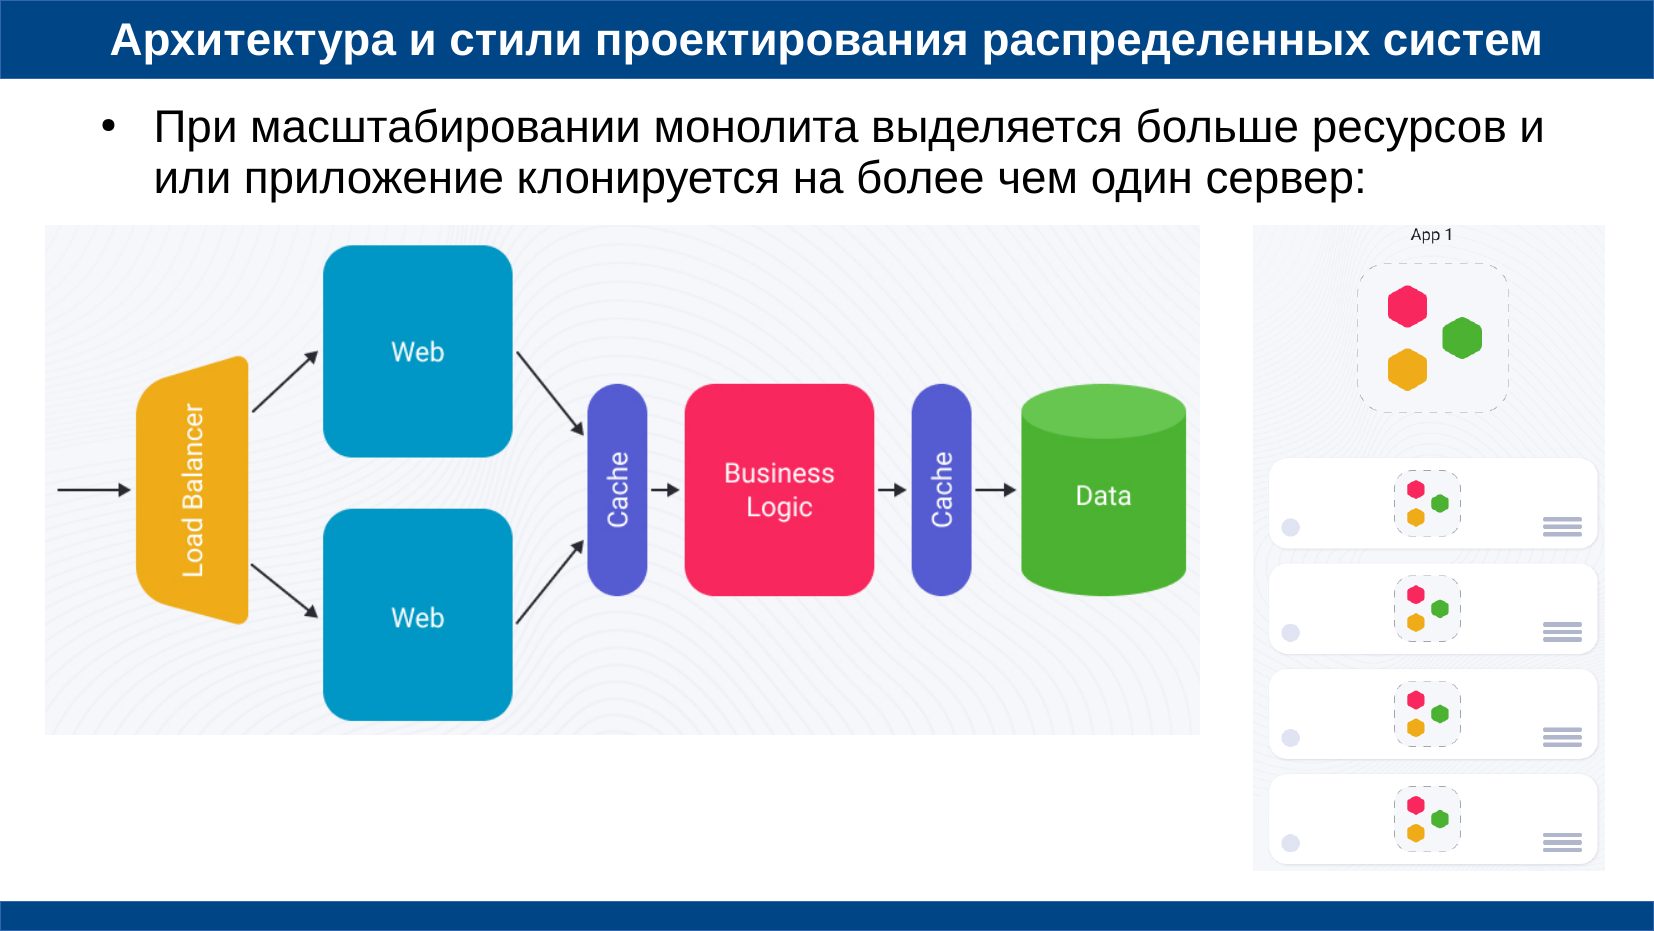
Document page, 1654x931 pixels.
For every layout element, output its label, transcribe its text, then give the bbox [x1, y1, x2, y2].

list При масштабировании монолита выделяется больше ресурсов и или приложение клонируется на более чем один сервер: [82, 101, 1571, 359]
picture [1253, 225, 1606, 871]
title Архитектура и стили проектирования распределенных систем [0, 0, 1654, 79]
picture [45, 225, 1201, 735]
